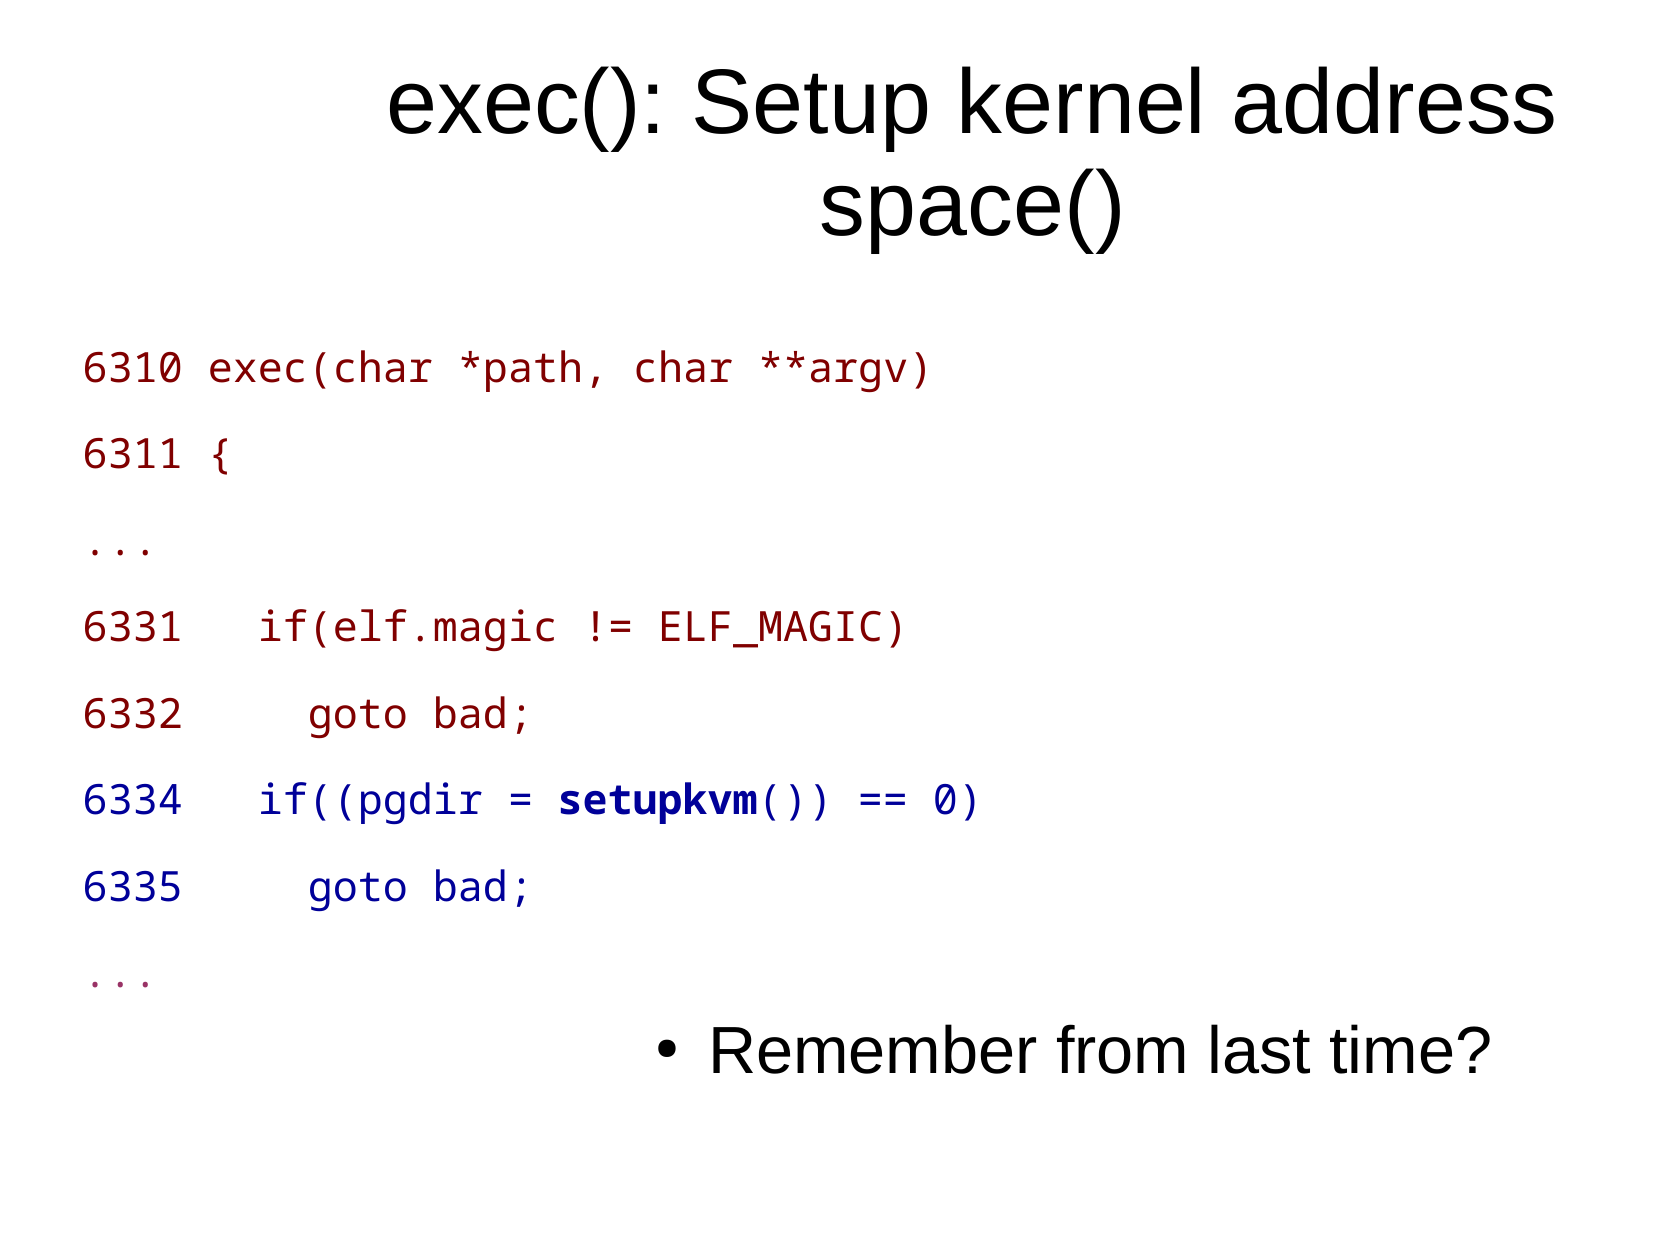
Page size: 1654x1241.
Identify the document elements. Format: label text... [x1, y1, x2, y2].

list 6310 exec(char *path, char **argv) 6311 { ... 6331 if(elf.magic != ELF_MAGIC) 6332 goto bad; 6334 if((pgdir = setupkvm()) == 0) 6335 goto bad; ... [82, 337, 1571, 1163]
title exec(): Setup kernel address space() [375, 49, 1571, 257]
list Remember from last time? [637, 1013, 1530, 1161]
